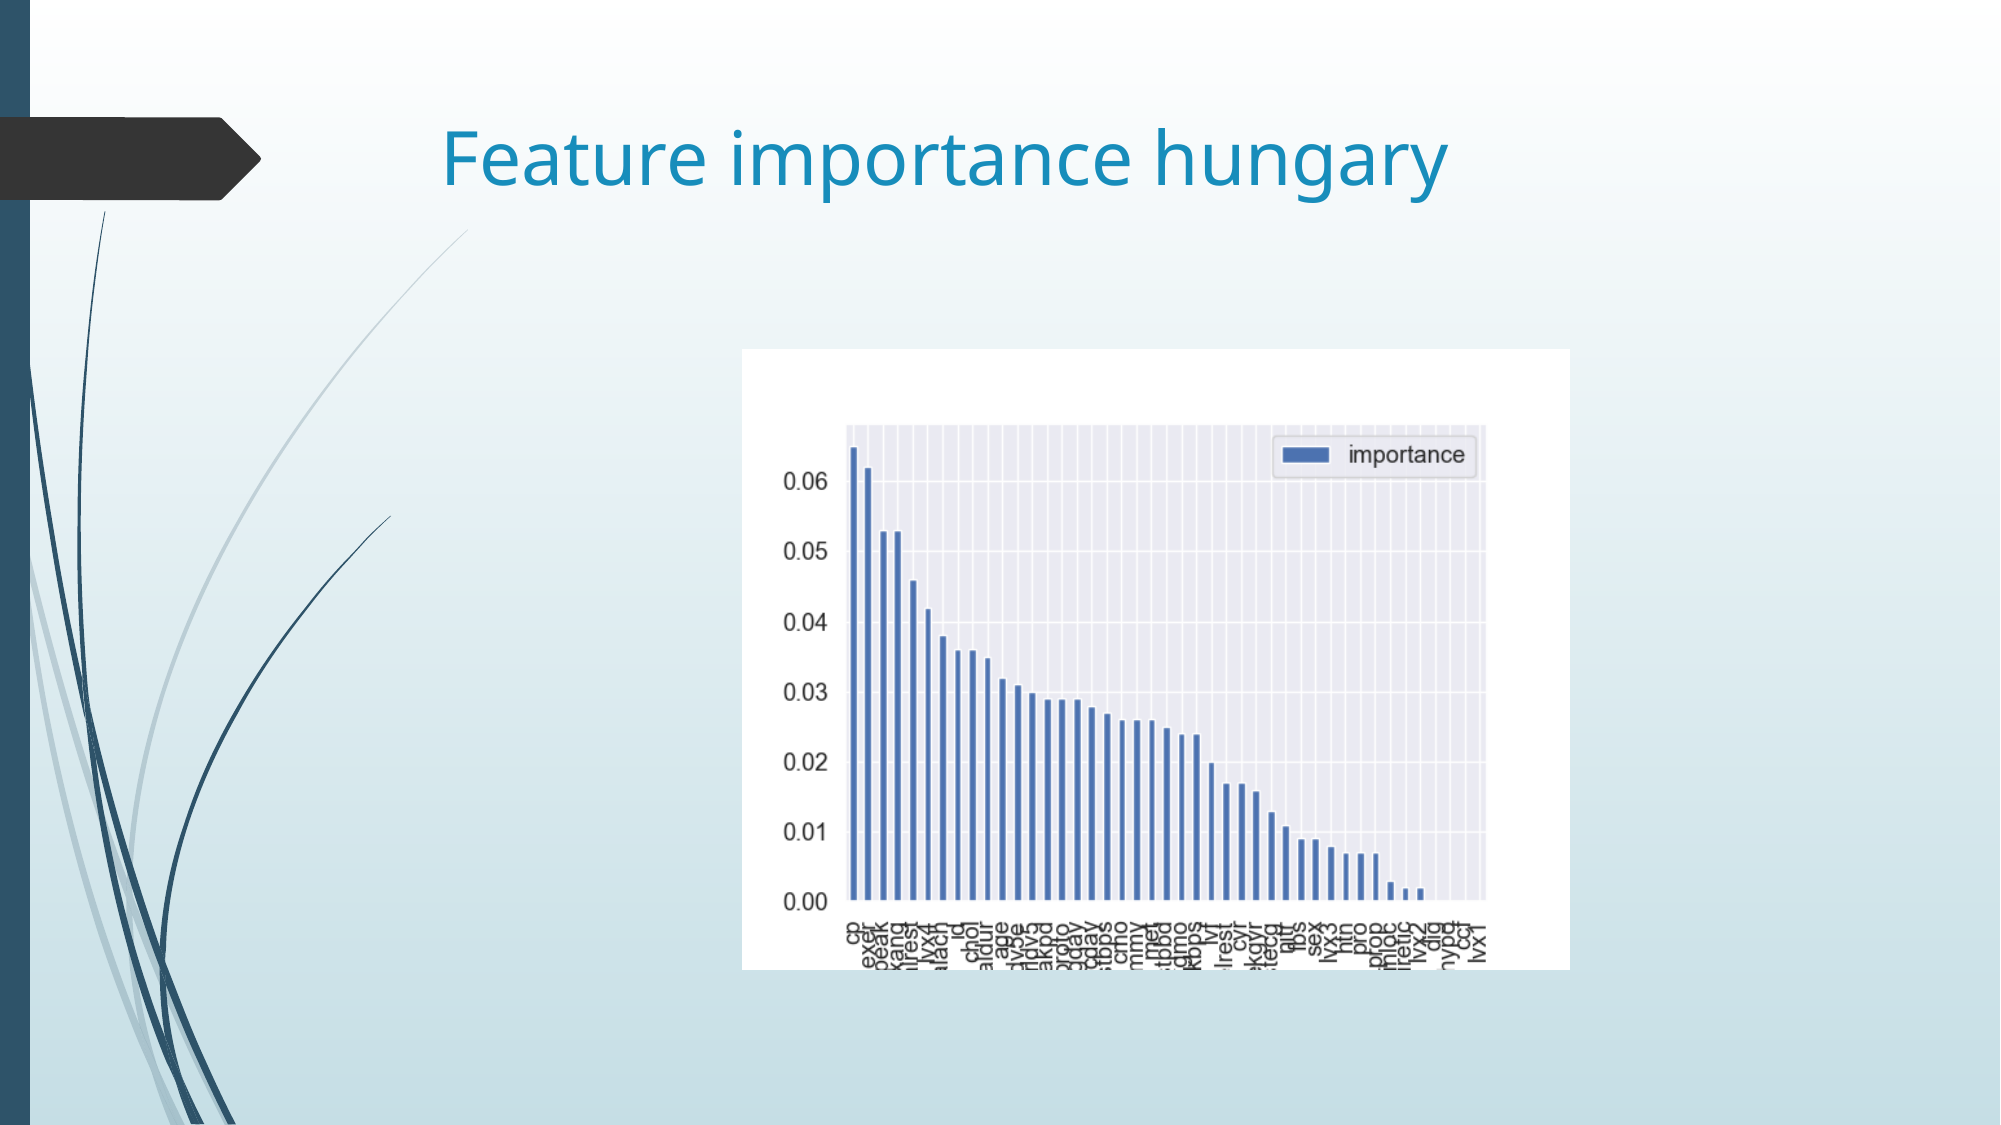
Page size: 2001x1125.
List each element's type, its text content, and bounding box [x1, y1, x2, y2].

picture [742, 350, 1570, 970]
title Feature importance hungary [425, 102, 1888, 313]
